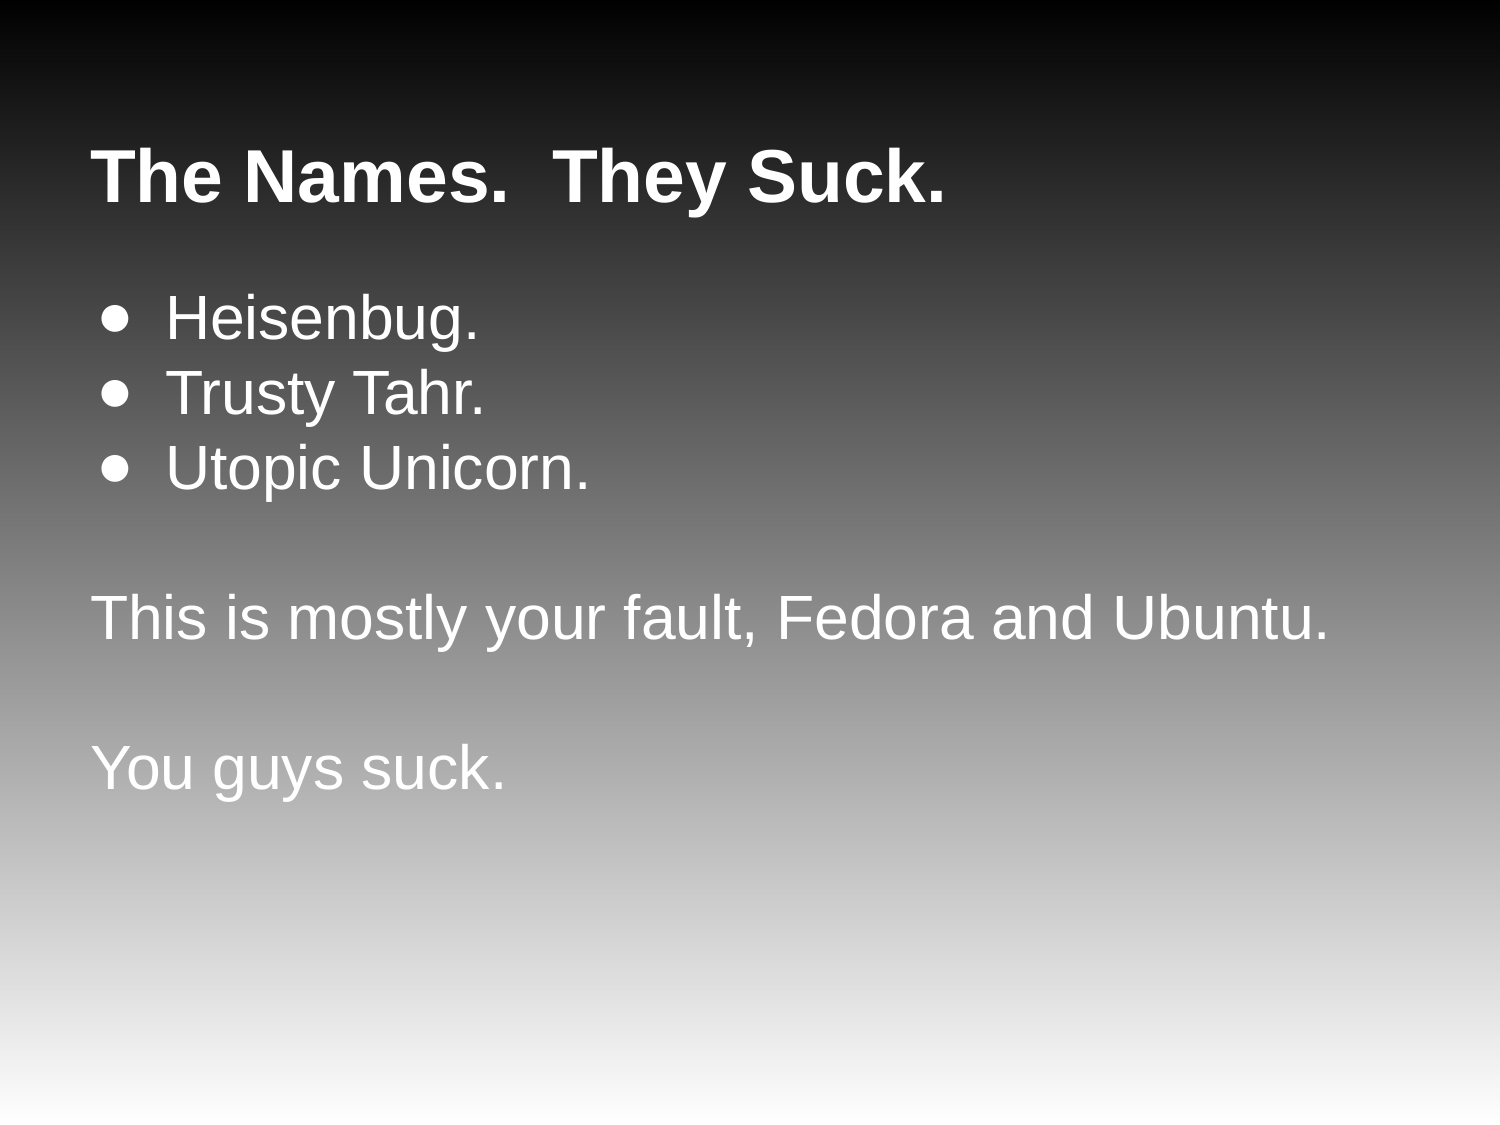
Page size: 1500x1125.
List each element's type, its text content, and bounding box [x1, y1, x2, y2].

title The Names. They Suck. [75, 45, 1425, 233]
list Heisenbug. Trusty Tahr. Utopic Unicorn. This is mostly your fault, Fedora and Ubuntu. You guys suck. [75, 262, 1425, 1078]
